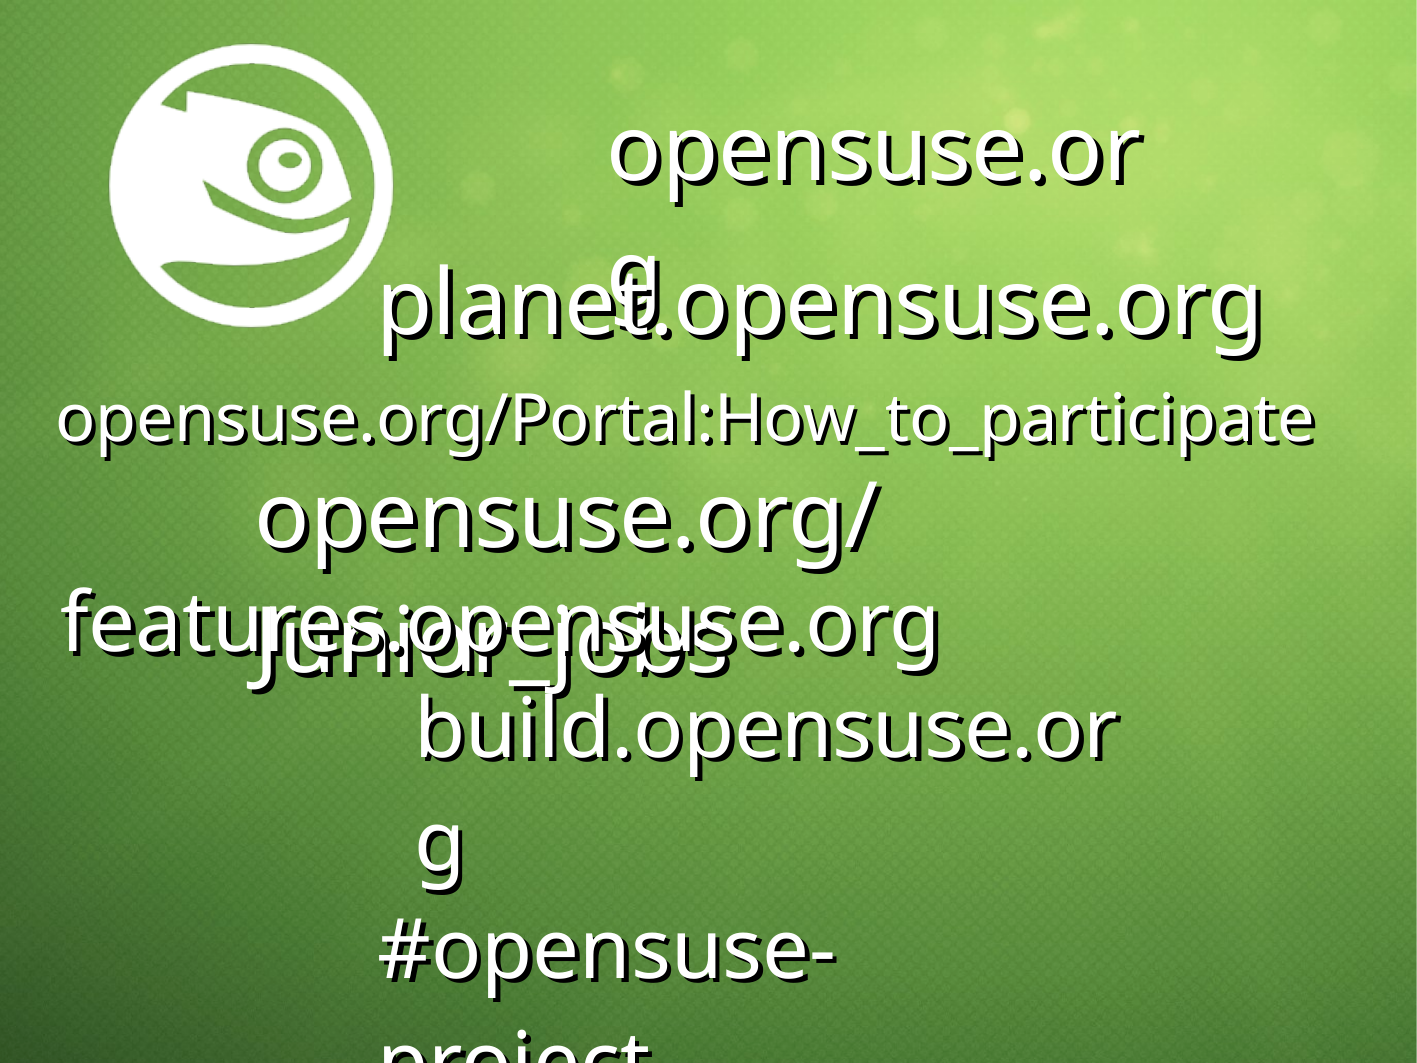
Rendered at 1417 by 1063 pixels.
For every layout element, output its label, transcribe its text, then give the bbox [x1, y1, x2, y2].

text_box #opensuse-project [362, 881, 1103, 1014]
picture [0, 0, 1417, 1063]
text_box opensuse.org/Junior_jobs [239, 471, 1287, 585]
picture [398, 1057, 416, 1063]
text_box build.opensuse.org [399, 660, 1140, 792]
text_box opensuse.org/Portal:How_to_participate [40, 362, 1417, 471]
text_box opensuse.org [592, 75, 1188, 219]
picture [551, 1057, 568, 1063]
text_box planet.opensuse.org [361, 228, 1417, 372]
text_box features.opensuse.org [45, 555, 966, 687]
picture [480, 1057, 499, 1063]
